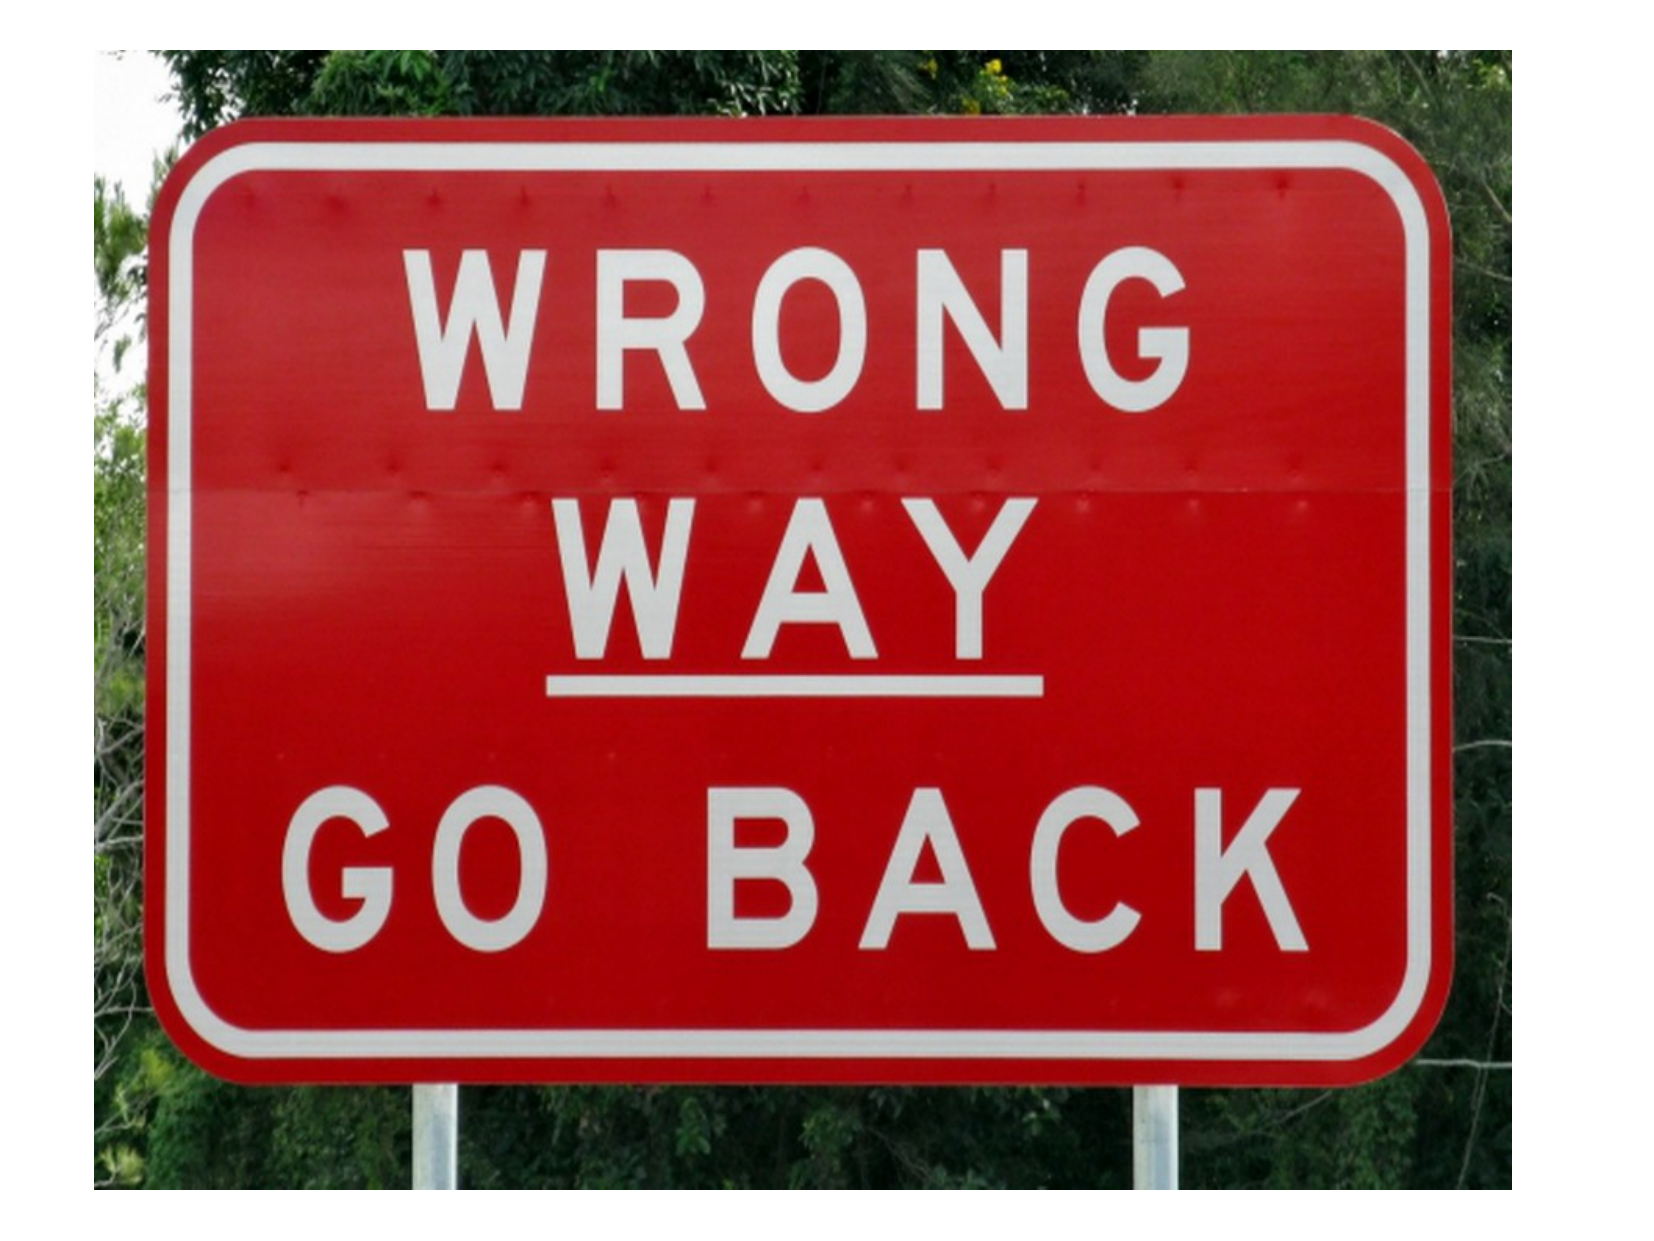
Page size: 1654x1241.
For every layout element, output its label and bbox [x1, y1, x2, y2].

picture [94, 50, 1512, 1190]
